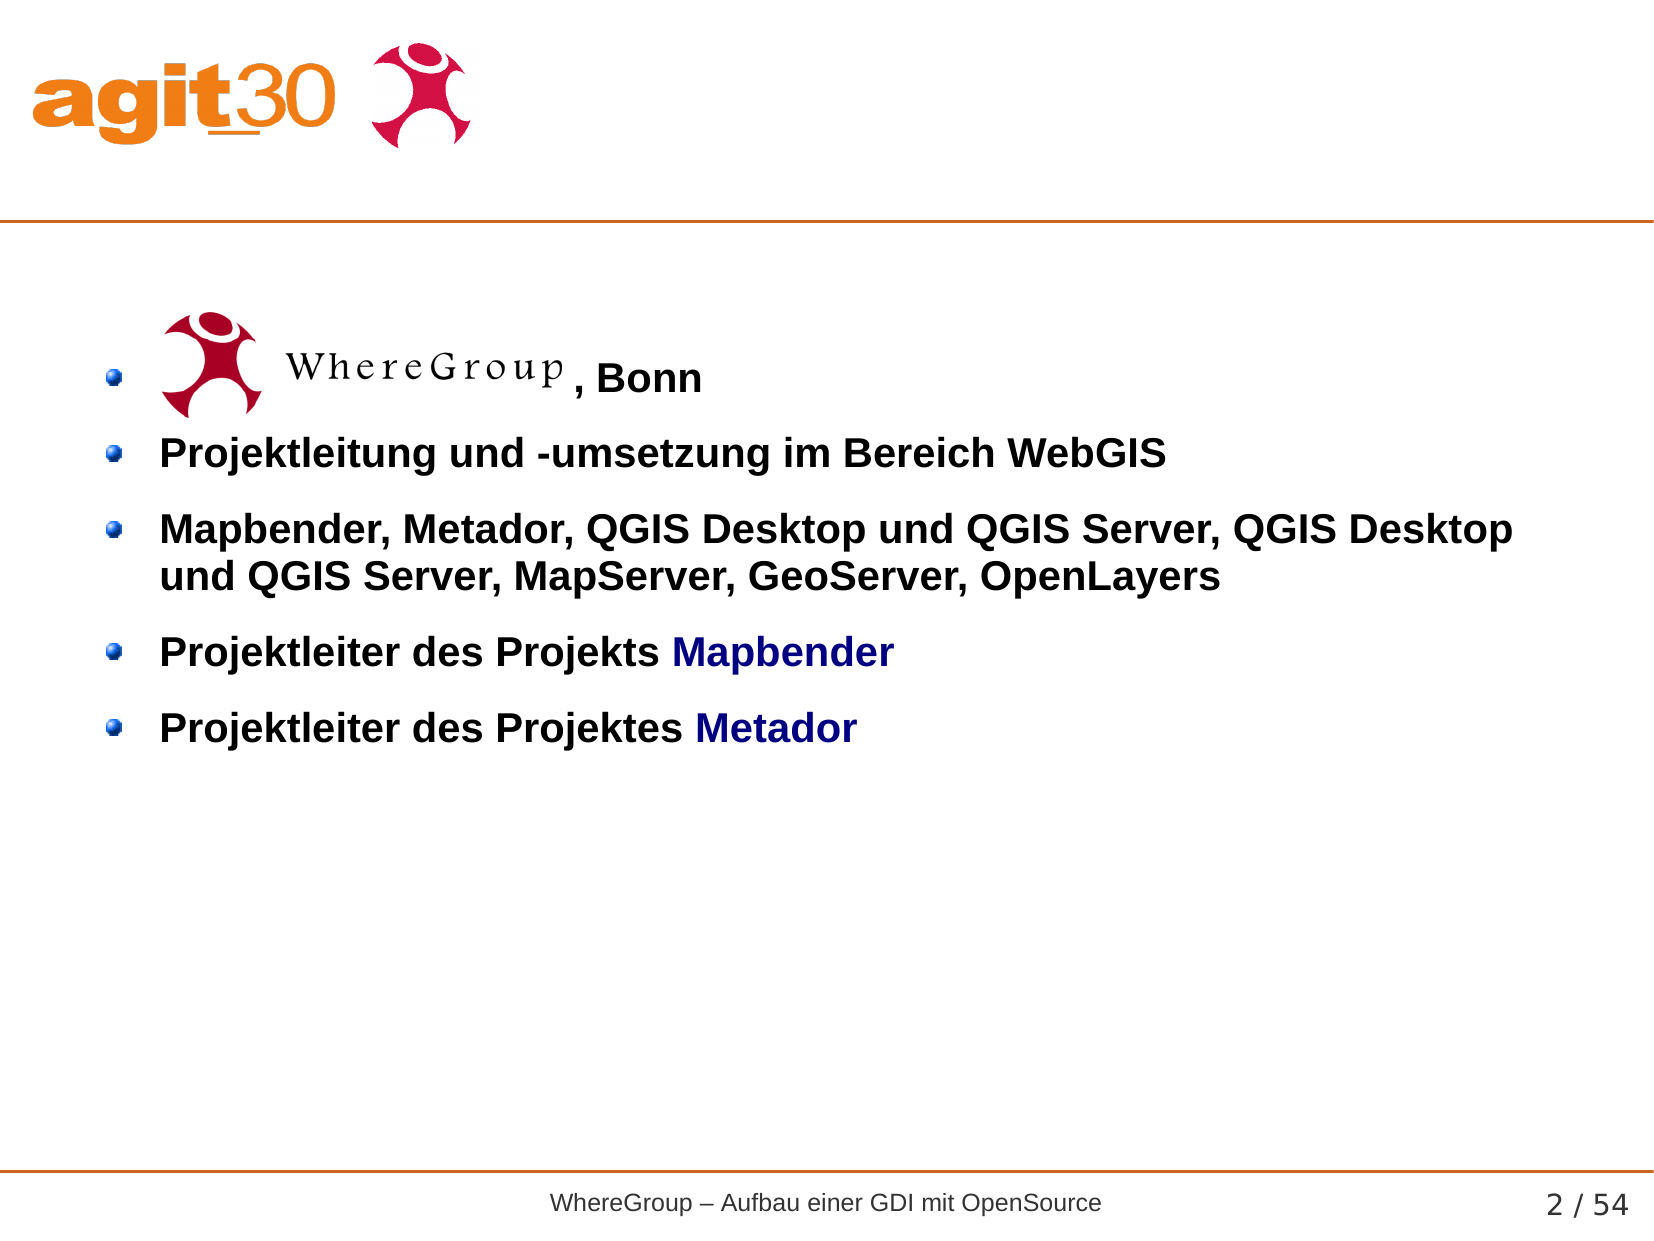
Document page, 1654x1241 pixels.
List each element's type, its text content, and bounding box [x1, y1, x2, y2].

picture [161, 312, 562, 418]
picture [29, 58, 340, 148]
list , Bonn Projektleitung und -umsetzung im Bereich WebGIS Mapbender, Metador, QGIS Desktop und QGIS Server, QGIS Desktop und QGIS Server, MapServer, GeoServer, OpenLayers Projektleiter des Projekts Mapbender Projektleiter des Projektes Metador [88, 354, 1577, 1173]
